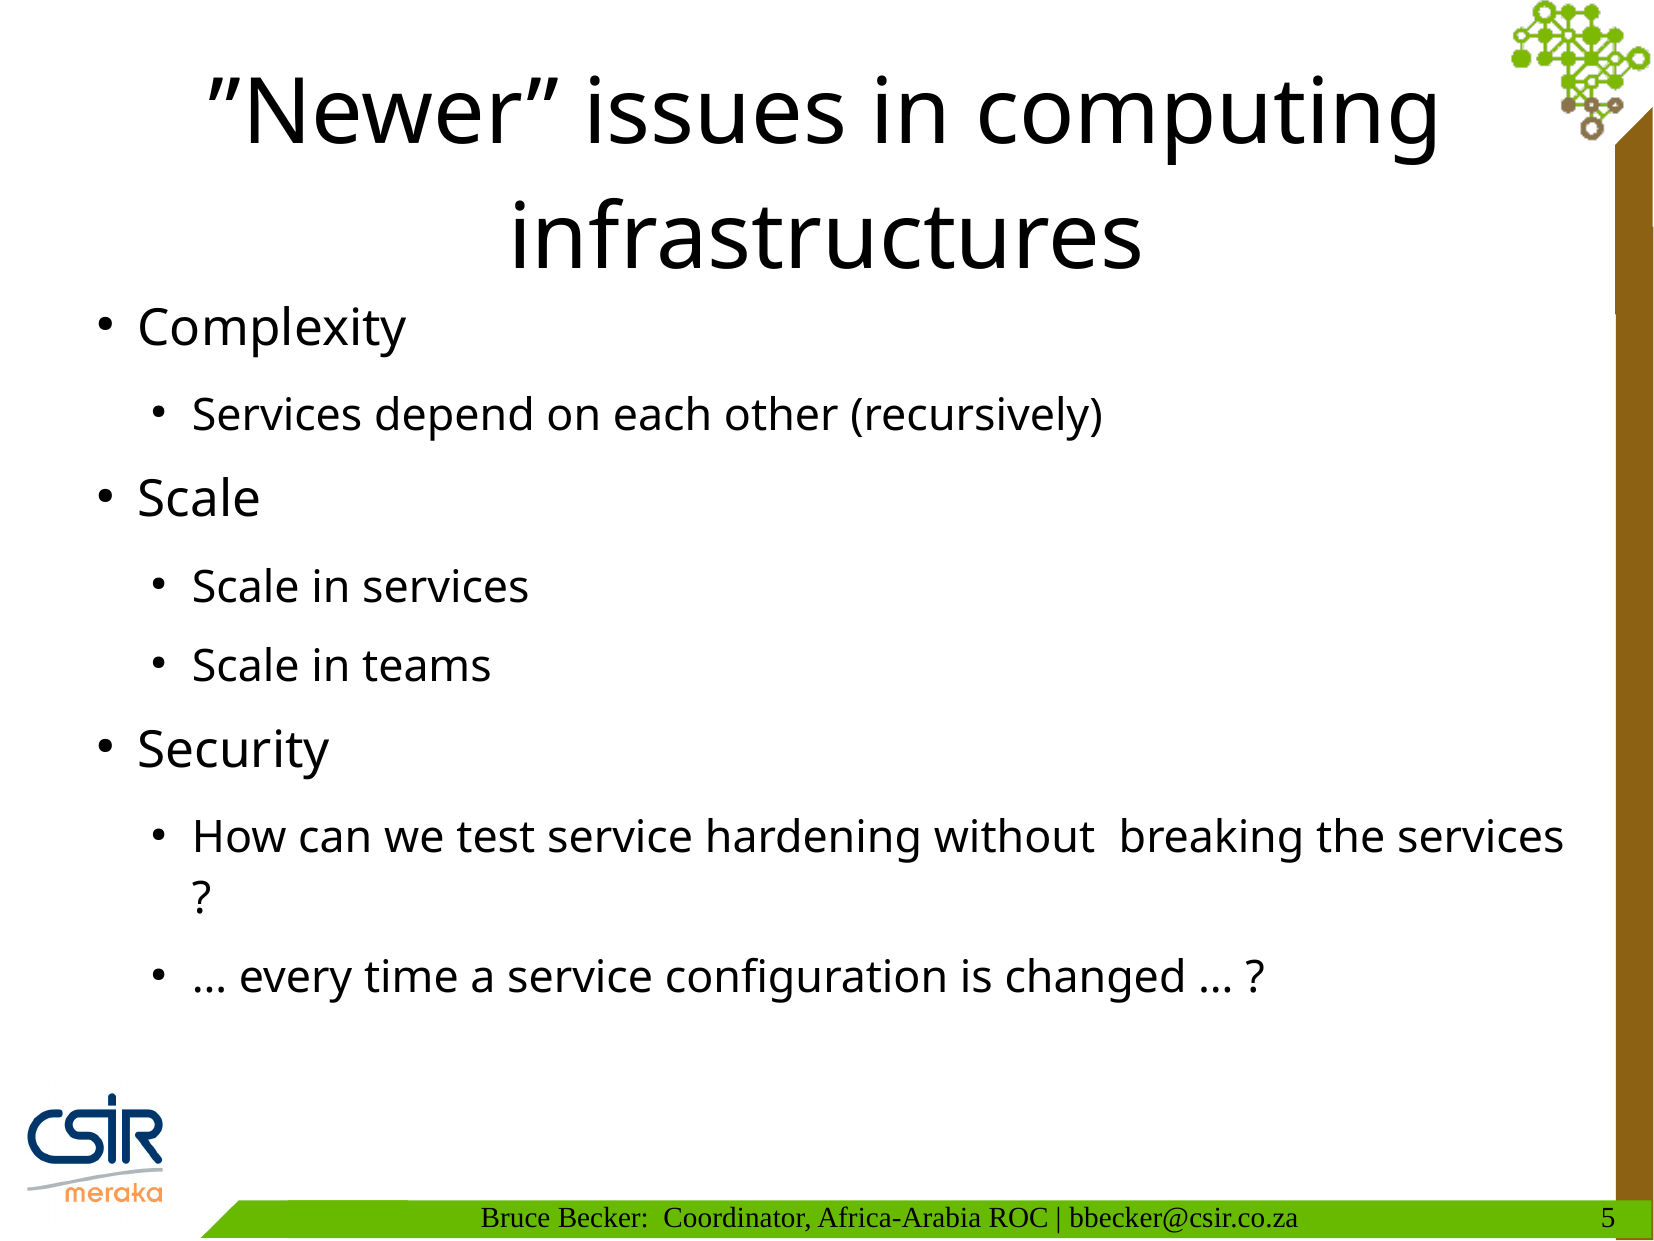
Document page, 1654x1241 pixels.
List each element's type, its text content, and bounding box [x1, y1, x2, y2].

picture [1503, 0, 1654, 144]
picture [12, 1074, 178, 1225]
title ”Newer” issues in computing infrastructures [82, 60, 1571, 282]
list Complexity Services depend on each other (recursively) Scale Scale in services Scale in teams Security How can we test service hardening without breaking the services ? … every time a service configuration is changed … ? [82, 290, 1571, 1010]
